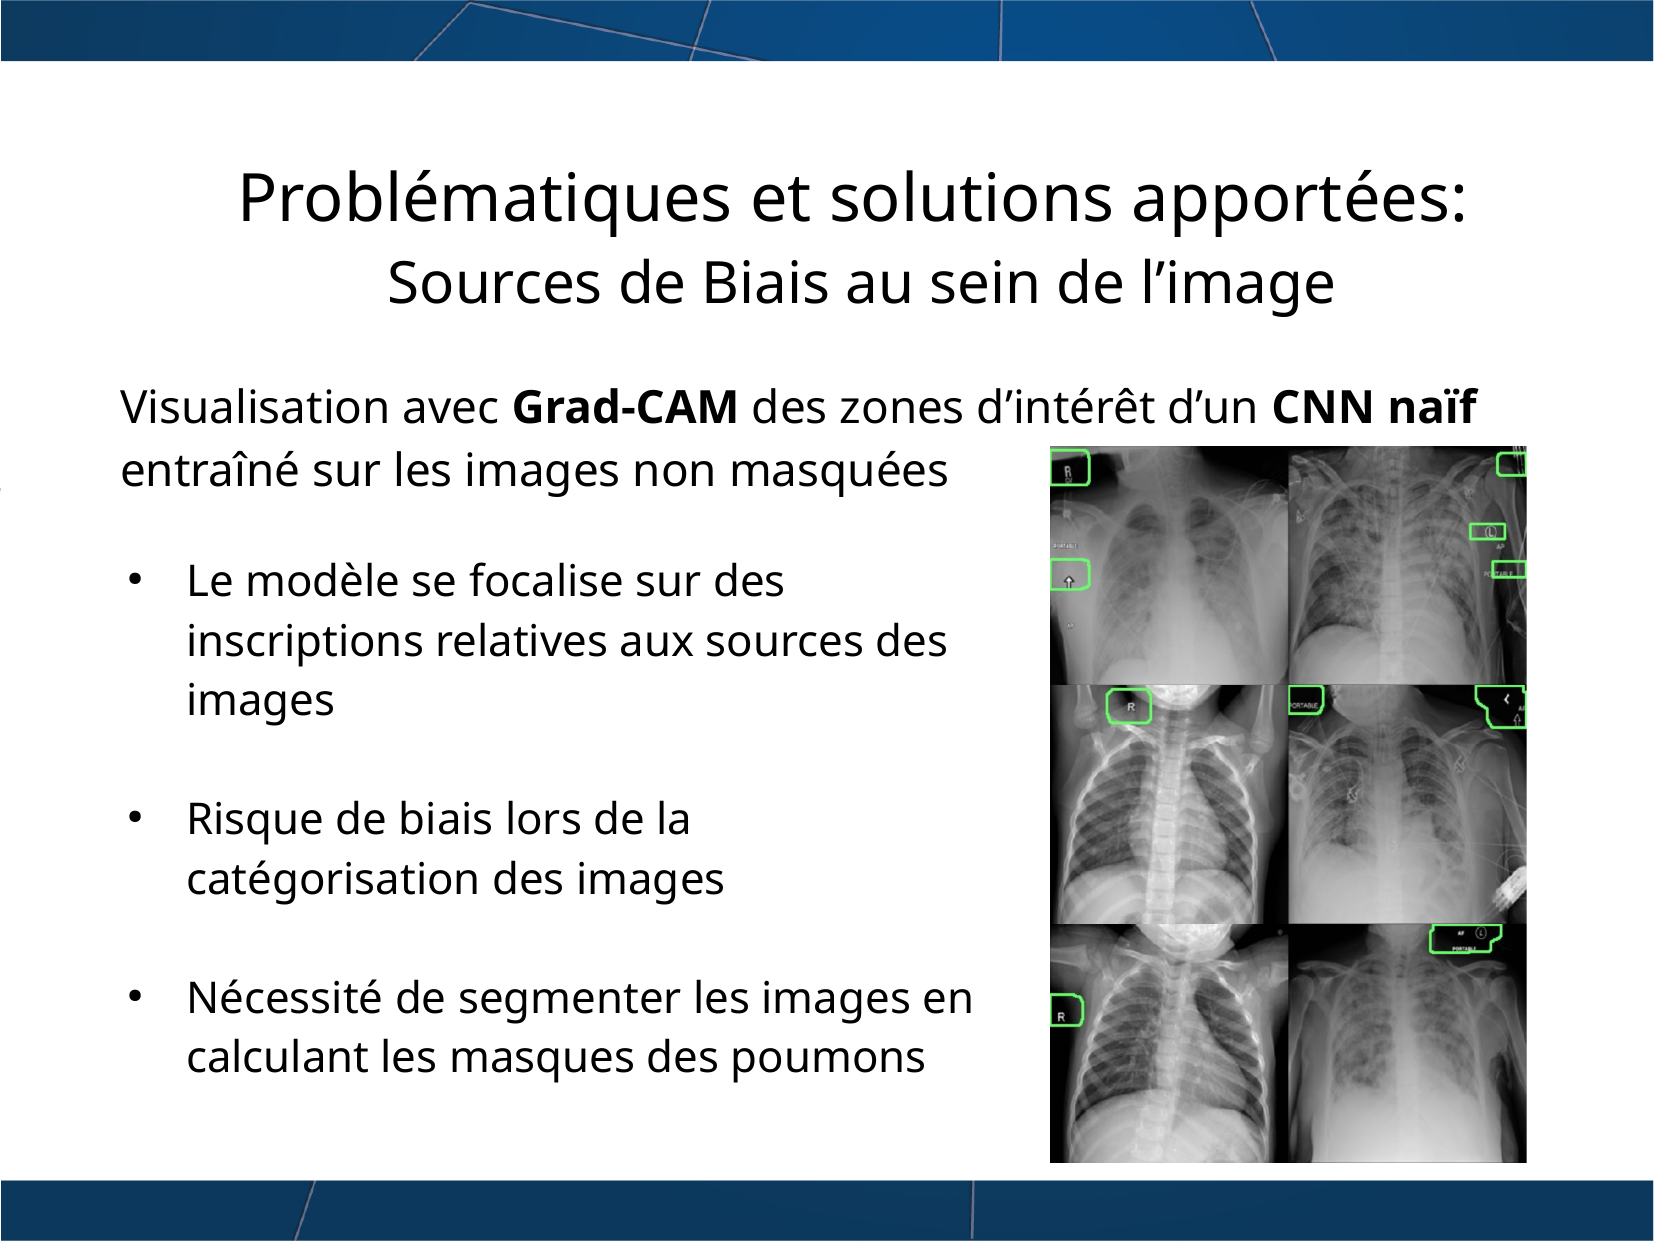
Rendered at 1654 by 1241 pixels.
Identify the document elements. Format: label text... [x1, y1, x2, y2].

text_box Le modèle se focalise sur des inscriptions relatives aux sources des images Risque de biais lors de la catégorisation des images Nécessité de segmenter les images en calculant les masques des poumons [112, 542, 1002, 1218]
list Visualisation avec Grad-CAM des zones d’intérêt d’un CNN naïf entraîné sur les images non masquées [49, 375, 1538, 528]
picture [0, 0, 1654, 1241]
title Problématiques et solutions apportées: Sources de Biais au sein de l’image [82, 132, 1571, 340]
